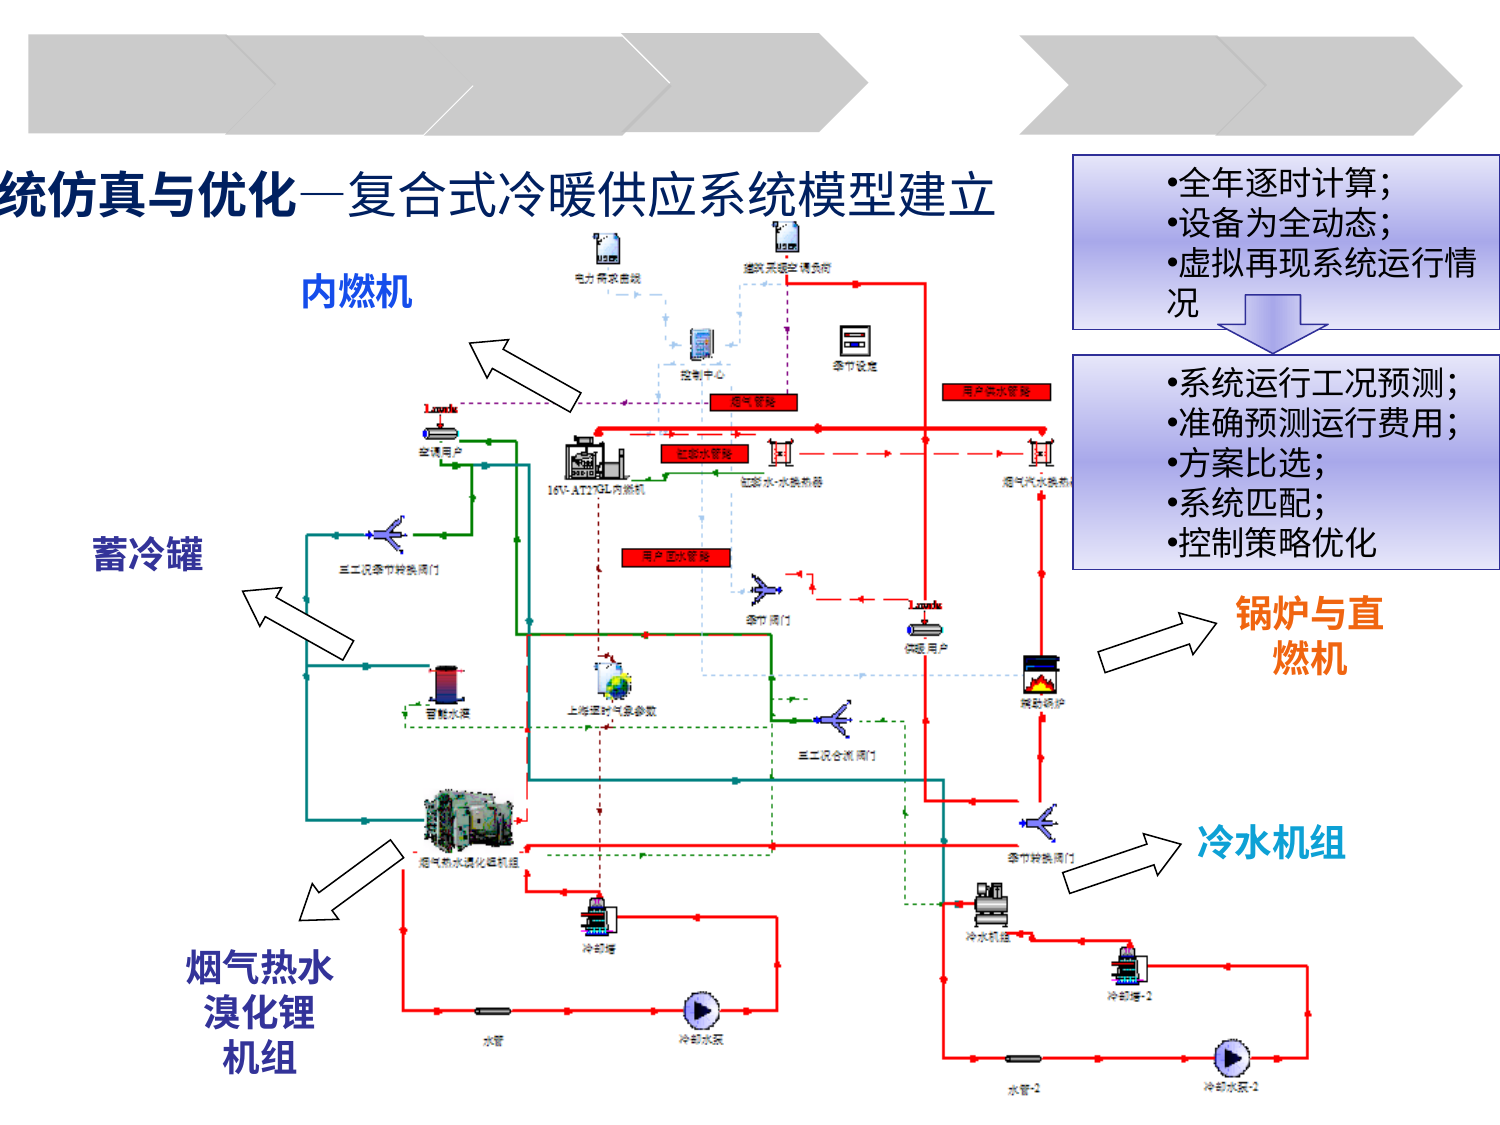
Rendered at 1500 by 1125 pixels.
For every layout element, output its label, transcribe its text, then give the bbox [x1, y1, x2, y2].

text_box [1062, 833, 1181, 894]
text_box [469, 339, 581, 413]
text_box [28, 33, 869, 136]
text_box [299, 839, 404, 921]
text_box [1019, 35, 1463, 136]
text_box 内燃机 [287, 261, 470, 320]
text_box 全年逐时计算； 设备为全动态； 虚拟再现系统运行情况 [1072, 155, 1500, 330]
text_box 锅炉与直燃机 [1219, 583, 1402, 687]
text_box 系统运行工况预测； 准确预测运行费用； 方案比选； 系统匹配； 控制策略优化 [1072, 355, 1500, 570]
text_box 烟气热水溴化锂 机组 [169, 937, 352, 1086]
text_box [242, 587, 354, 661]
text_box 系统仿真与优化—复合式冷暖供应系统模型建立 [0, 155, 1013, 231]
text_box [1217, 294, 1329, 354]
text_box 冷水机组 [1184, 811, 1367, 871]
text_box [1098, 612, 1217, 673]
text_box 蓄冷罐 [78, 524, 261, 583]
picture [234, 214, 1316, 1100]
